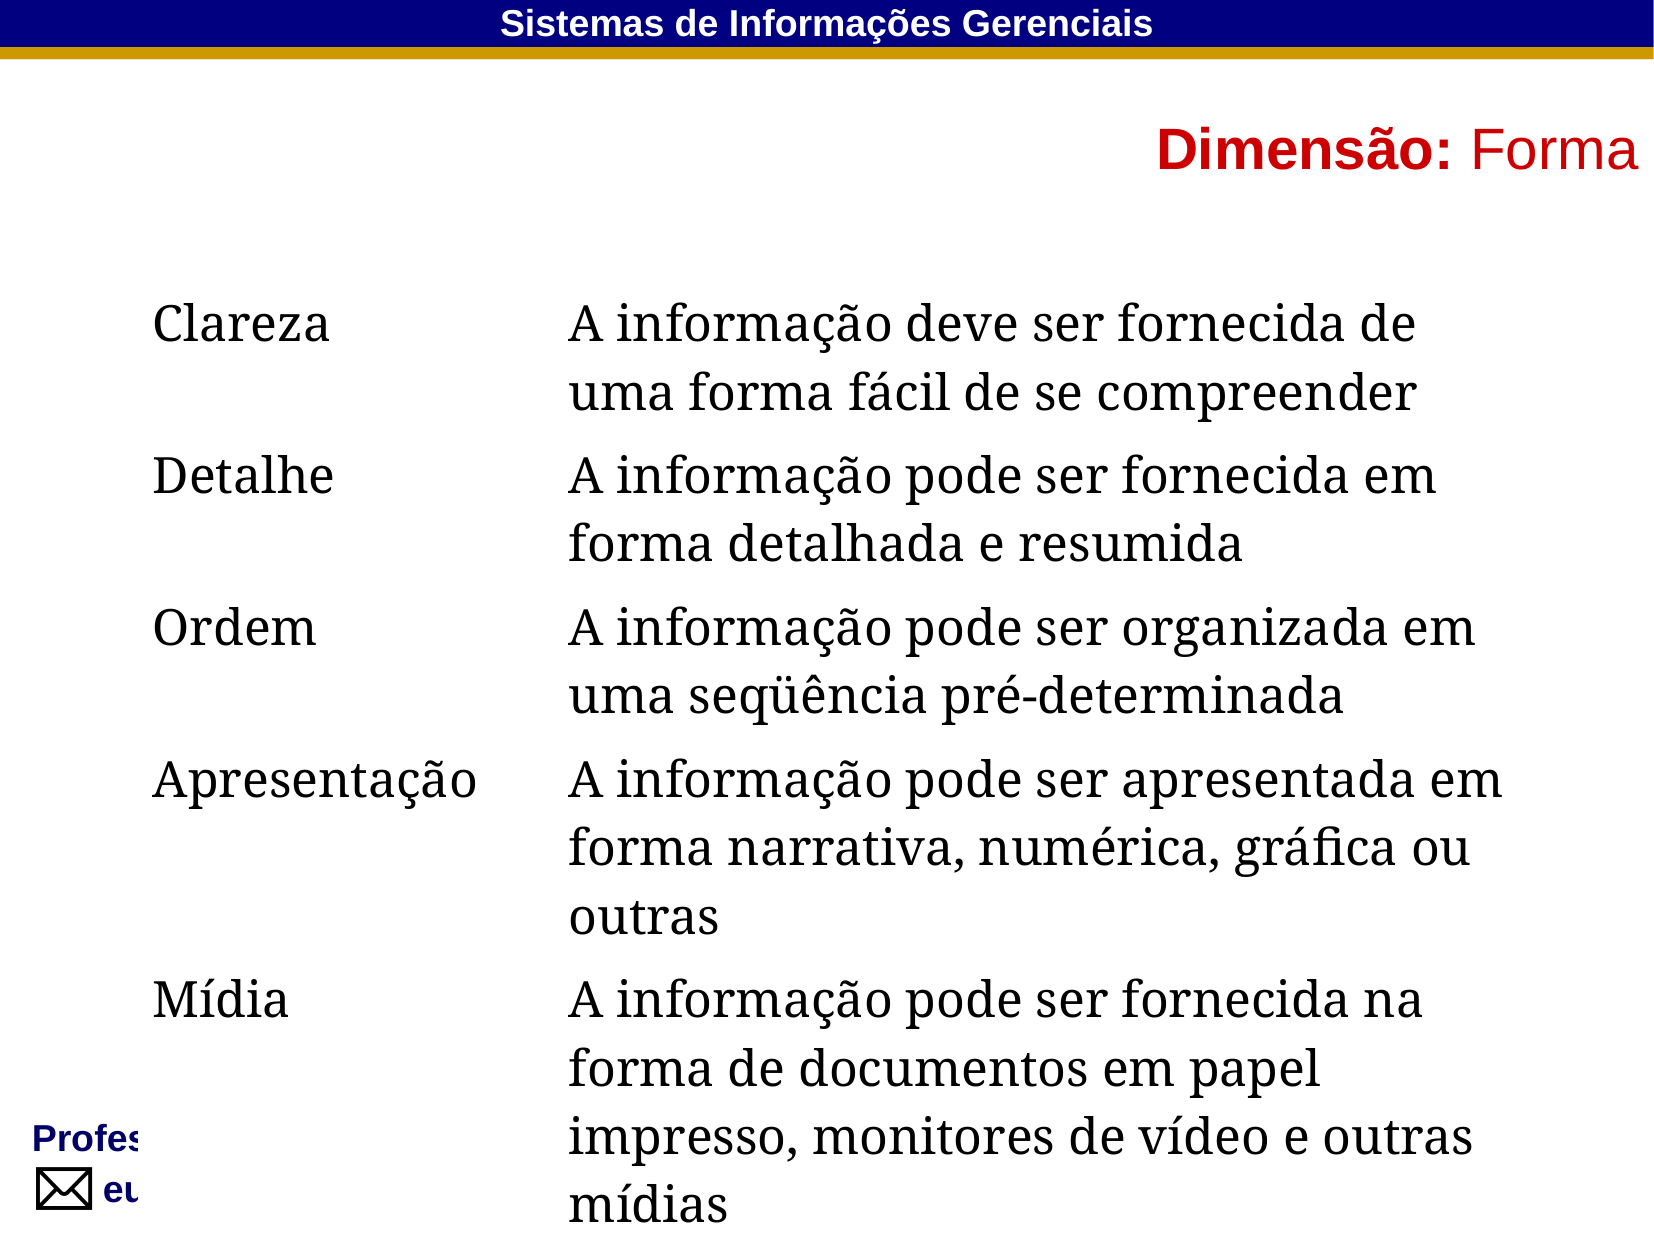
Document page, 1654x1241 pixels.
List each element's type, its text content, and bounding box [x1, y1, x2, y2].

table_cell A informação pode ser apresentada em forma narrativa, numérica, gráfica ou outras [554, 736, 1544, 957]
table_cell Ordem [138, 584, 554, 736]
text_box Professor: Euristenho Júnior [17, 1110, 138, 1168]
table_cell Detalhe [138, 432, 554, 584]
text_box euristenhojr@gmail.com [88, 1161, 138, 1218]
picture [35, 1166, 88, 1211]
table_cell A informação pode ser fornecida na forma de documentos em papel impresso, monitores de vídeo e outras mídias [554, 957, 1544, 1241]
table_cell Mídia [138, 957, 554, 1241]
text_box Sistemas de Informações Gerenciais [0, 0, 1654, 47]
table_header A informação deve ser fornecida de uma forma fácil de se compreender [554, 281, 1544, 432]
table_cell A informação pode ser fornecida em forma detalhada e resumida [554, 432, 1544, 584]
text_box [0, 47, 1654, 60]
table_cell A informação pode ser organizada em uma seqüência pré-determinada [554, 584, 1544, 736]
table_cell Apresentação [138, 736, 554, 957]
table_header Clareza [138, 281, 554, 432]
text_box Dimensão: Forma [1141, 109, 1654, 189]
